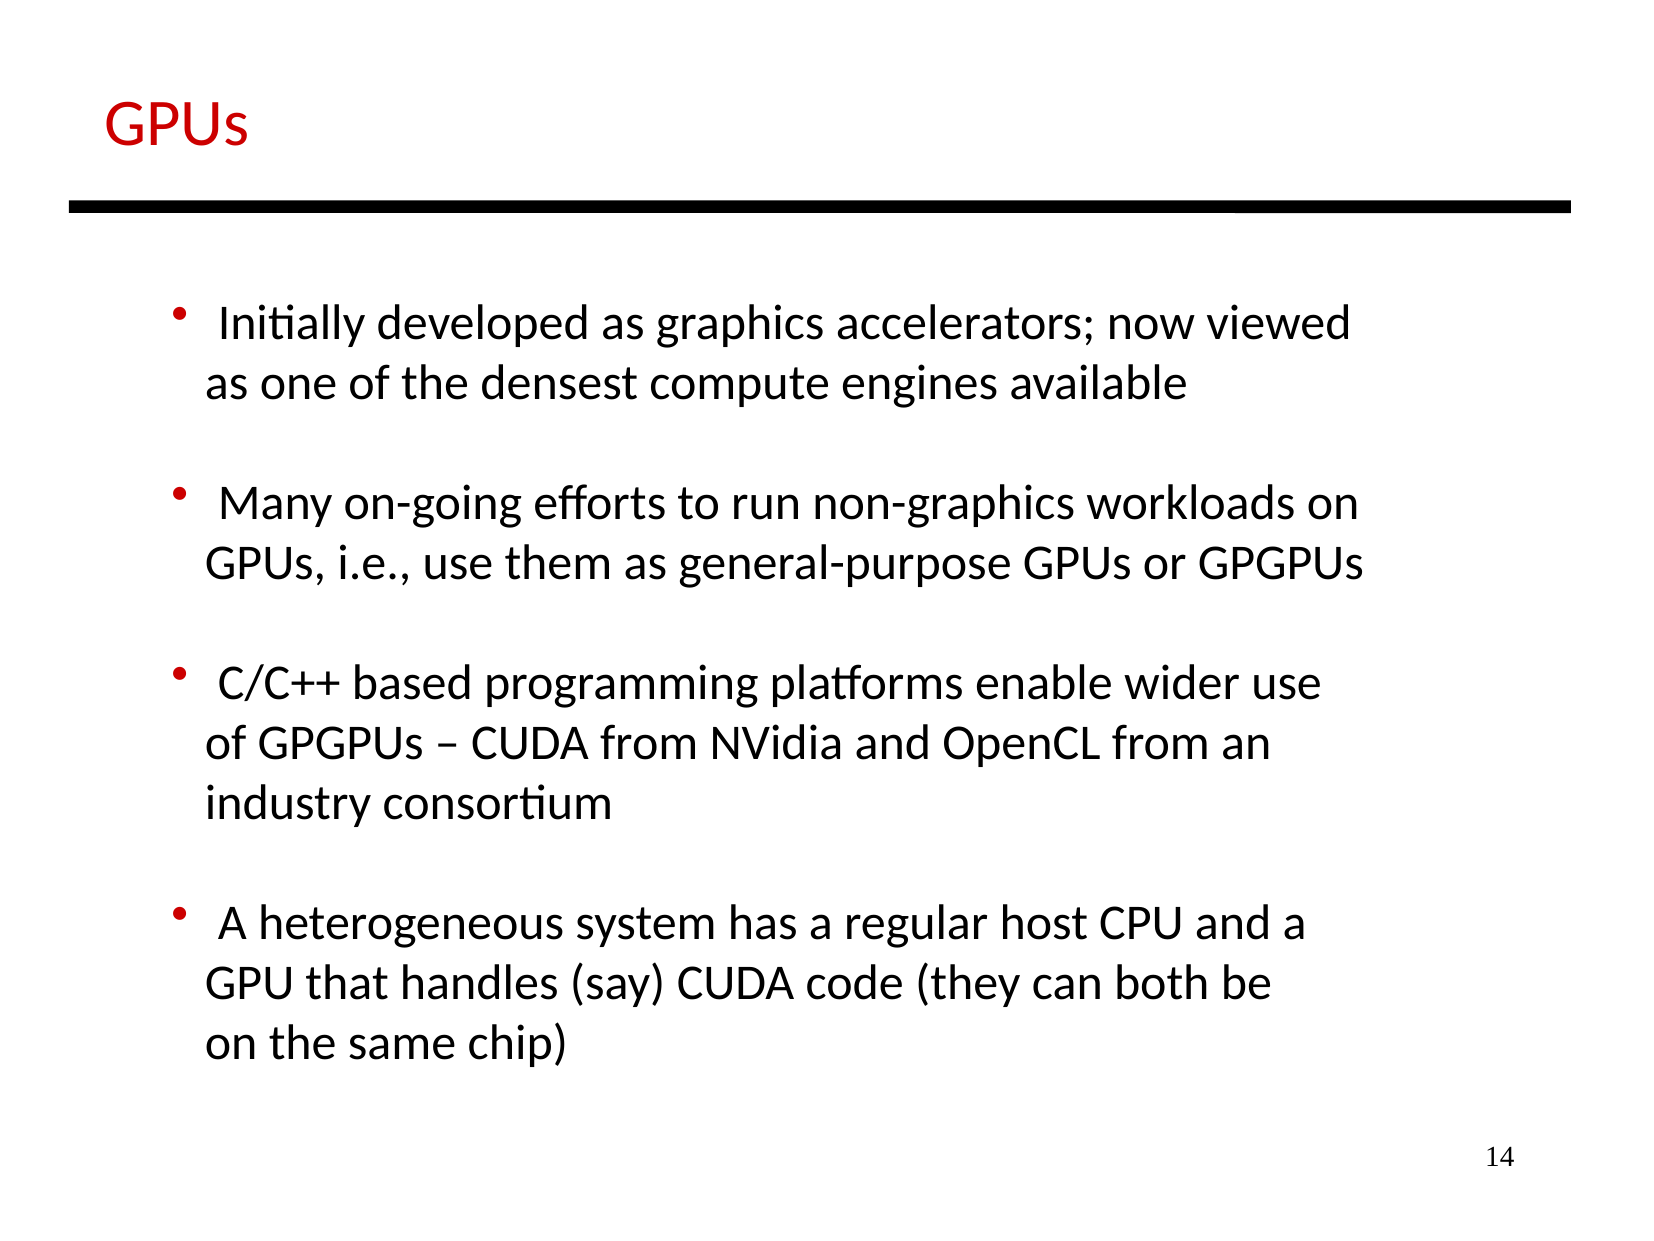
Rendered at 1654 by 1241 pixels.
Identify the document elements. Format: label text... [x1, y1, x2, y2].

text_box Initially developed as graphics accelerators; now viewed as one of the densest compute engines available Many on-going efforts to run non-graphics workloads on GPUs, i.e., use them as general-purpose GPUs or GPGPUs C/C++ based programming platforms enable wider use of GPGPUs – CUDA from NVidia and OpenCL from an industry consortium A heterogeneous system has a regular host CPU and a GPU that handles (say) CUDA code (they can both be on the same chip) [156, 282, 1380, 1138]
slide_number <number> [1185, 1129, 1530, 1213]
text_box GPUs [89, 71, 265, 167]
